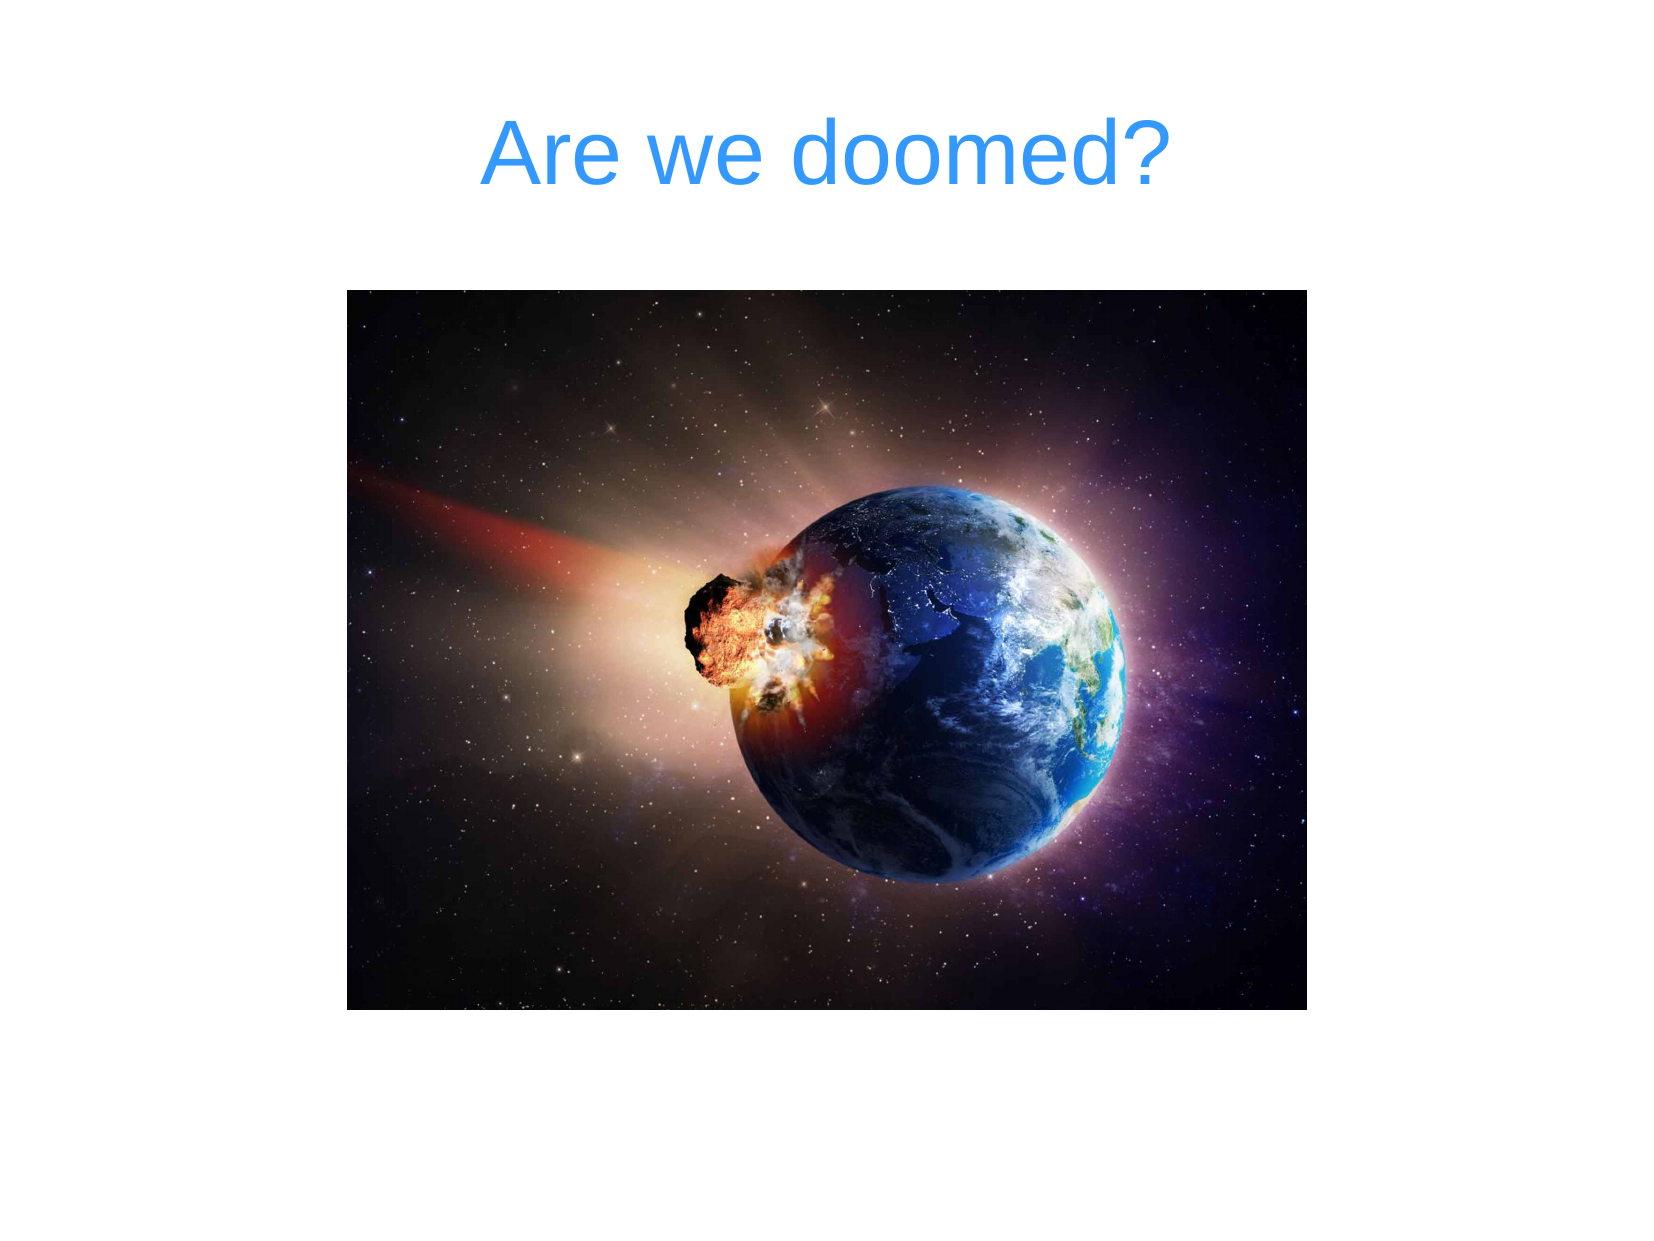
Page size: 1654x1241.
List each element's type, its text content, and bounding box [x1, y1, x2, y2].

title Are we doomed? [82, 49, 1571, 257]
picture [347, 290, 1307, 1010]
